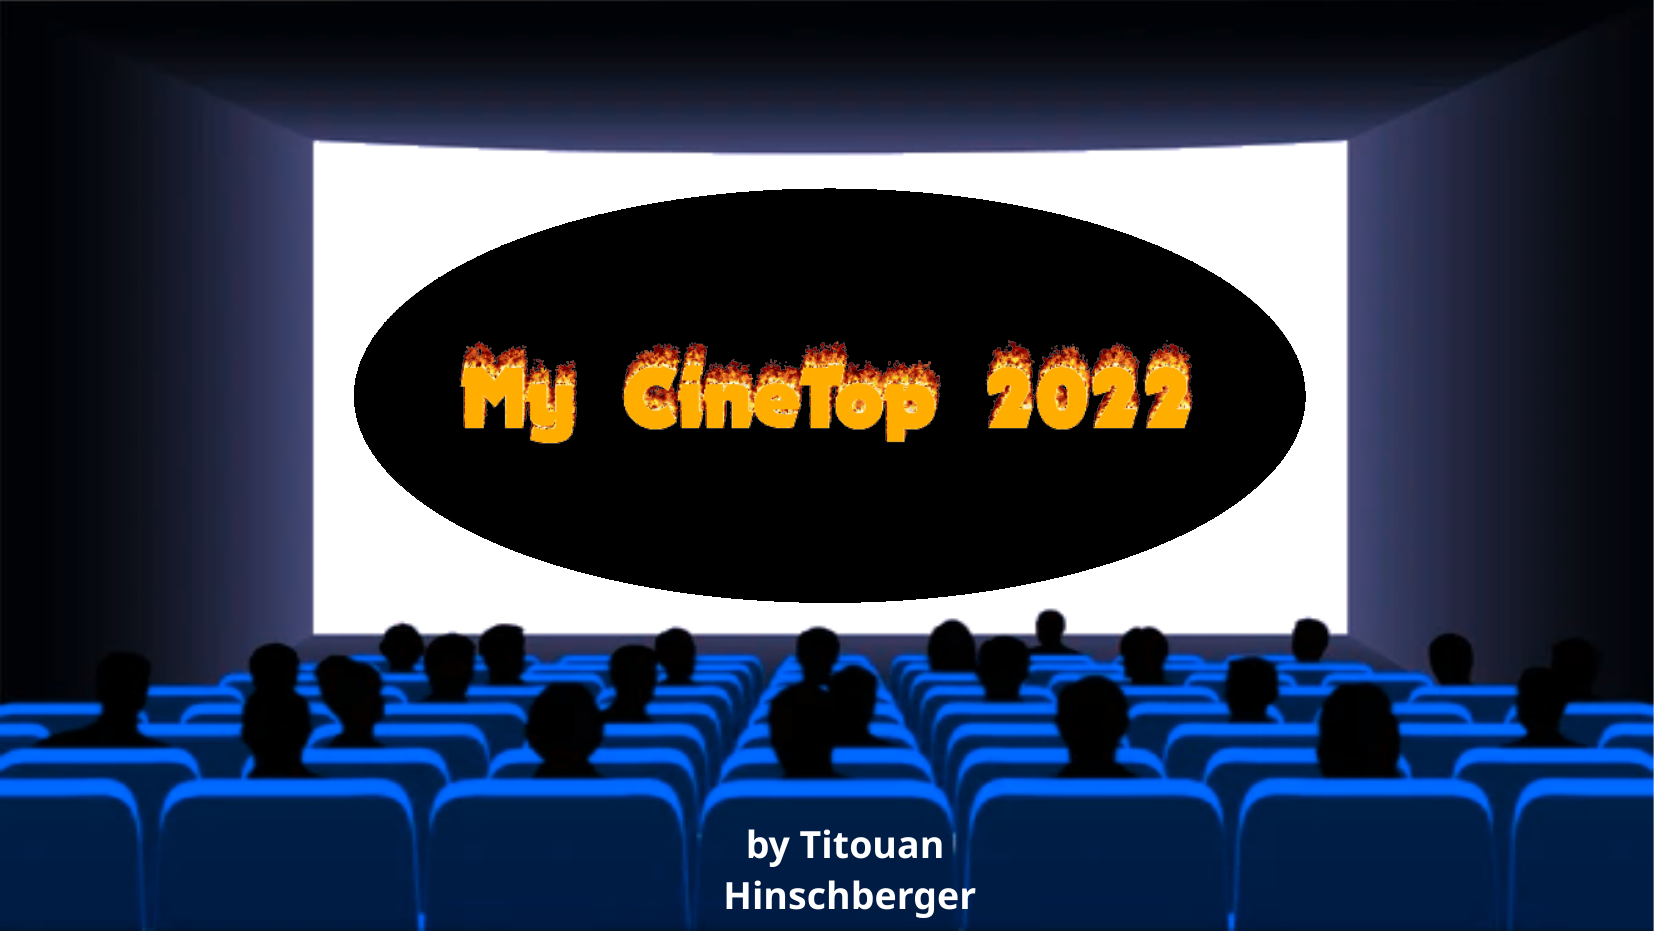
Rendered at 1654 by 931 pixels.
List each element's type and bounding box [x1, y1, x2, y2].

text_box [354, 188, 1306, 603]
picture [0, 0, 1654, 931]
